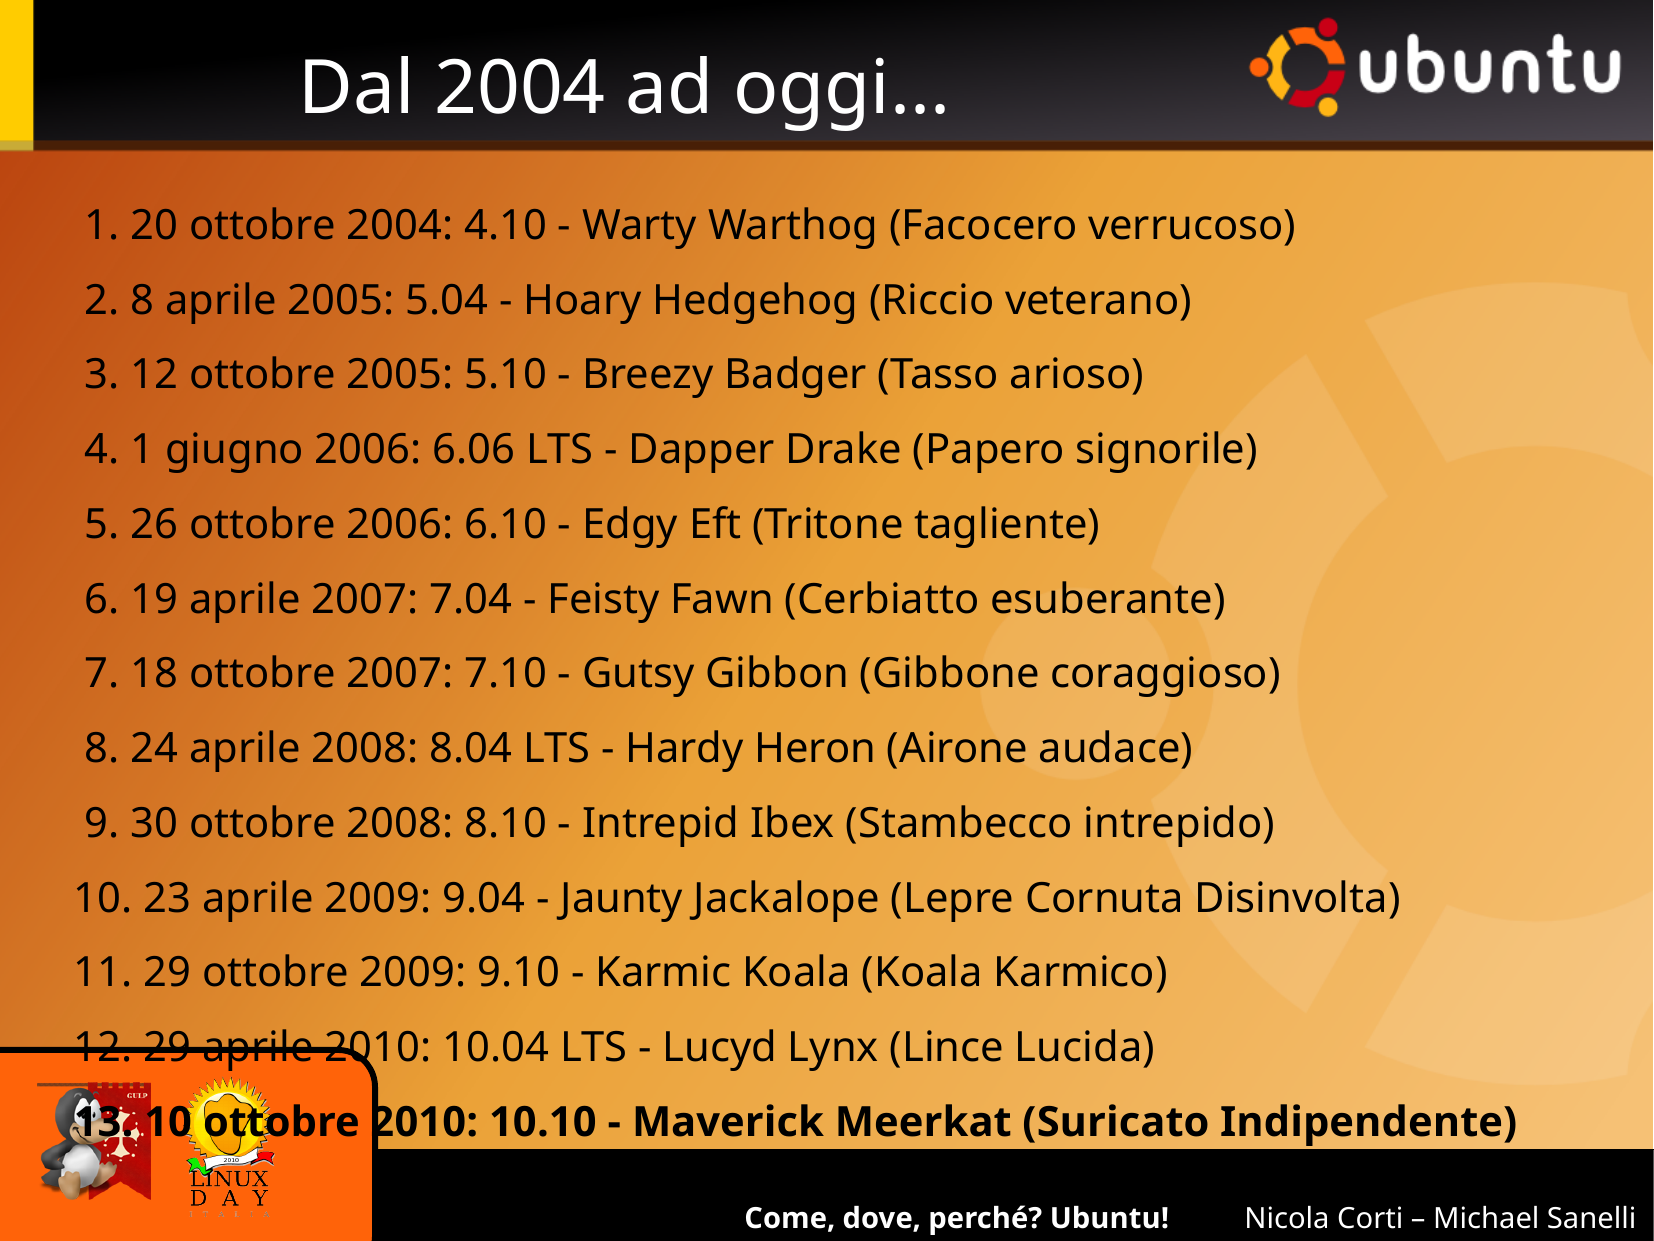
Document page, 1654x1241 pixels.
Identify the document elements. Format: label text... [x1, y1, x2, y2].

picture [37, 1082, 151, 1200]
title Dal 2004 ad oggi... [49, 25, 1201, 143]
picture [183, 1076, 275, 1217]
picture [0, 0, 1653, 1149]
picture [379, 1111, 385, 1124]
text_box 1. 20 ottobre 2004: 4.10 - Warty Warthog (Facocero verrucoso) 2. 8 aprile 2005: 5.04 - Hoary Hedgehog (Riccio veterano) 3. 12 ottobre 2005: 5.10 - Breezy Badger (Tasso arioso) 4. 1 giugno 2006: 6.06 LTS - Dapper Drake (Papero signorile) 5. 26 ottobre 2006: 6.10 - Edgy Eft (Tritone tagliente) 6. 19 aprile 2007: 7.04 - Feisty Fawn (Cerbiatto esuberante) 7. 18 ottobre 2007: 7.10 - Gutsy Gibbon (Gibbone coraggioso) 8. 24 aprile 2008: 8.04 LTS - Hardy Heron (Airone audace) 9. 30 ottobre 2008: 8.10 - Intrepid Ibex (Stambecco intrepido) 10. 23 aprile 2009: 9.04 - Jaunty Jackalope (Lepre Cornuta Disinvolta) 11. 29 ottobre 2009: 9.10 - Karmic Koala (Koala Karmico) 12. 29 aprile 2010: 10.04 LTS - Lucyd Lynx (Lince Lucida) 13. 10 ottobre 2010: 10.10 - Maverick Meerkat (Suricato Indipendente) [37, 187, 1613, 1073]
